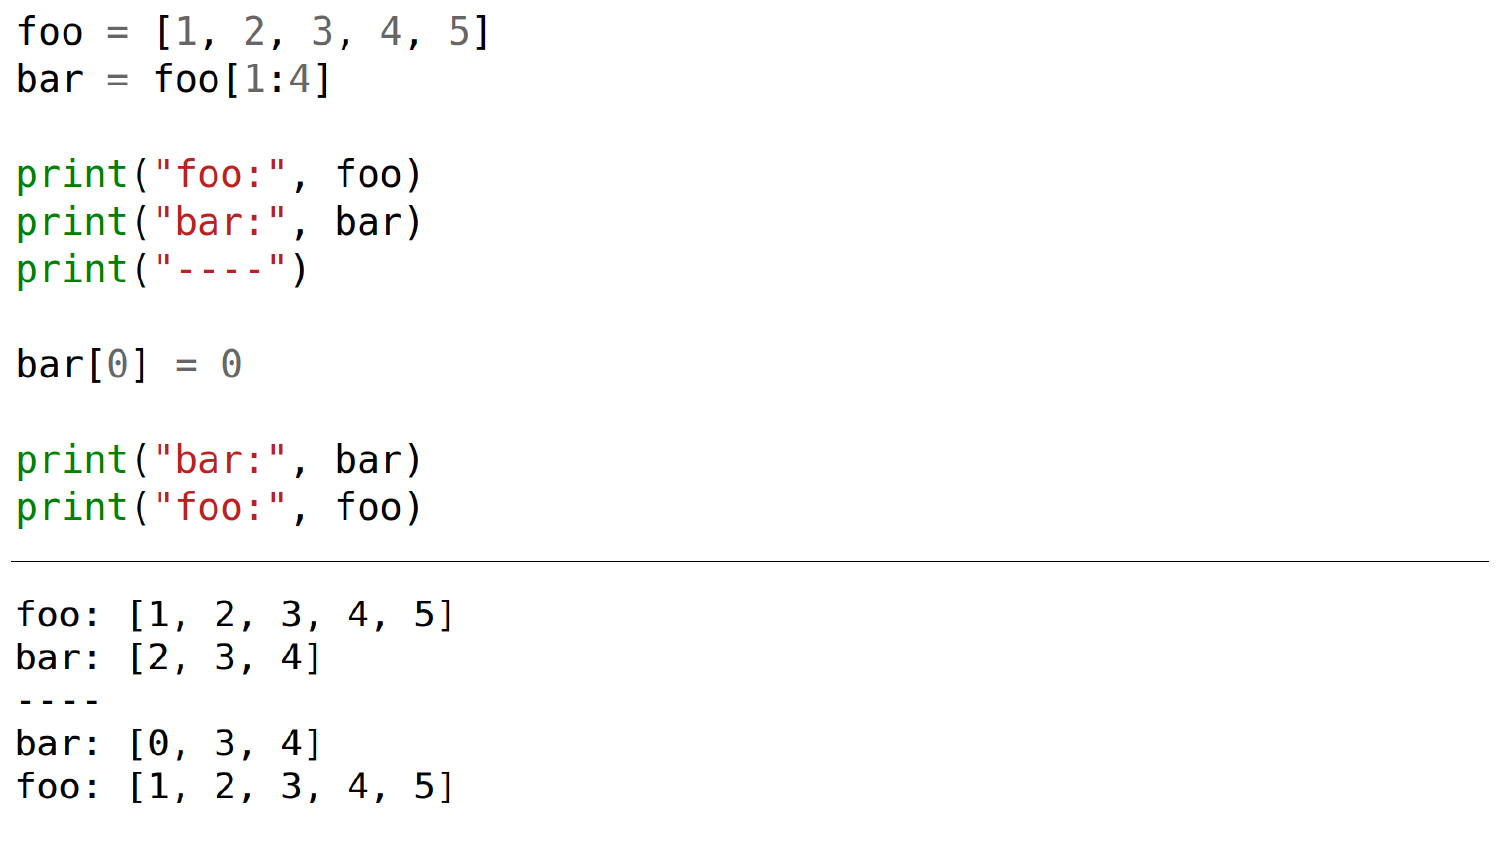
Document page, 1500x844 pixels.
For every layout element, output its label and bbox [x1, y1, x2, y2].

picture [11, 589, 461, 810]
picture [11, 7, 493, 532]
